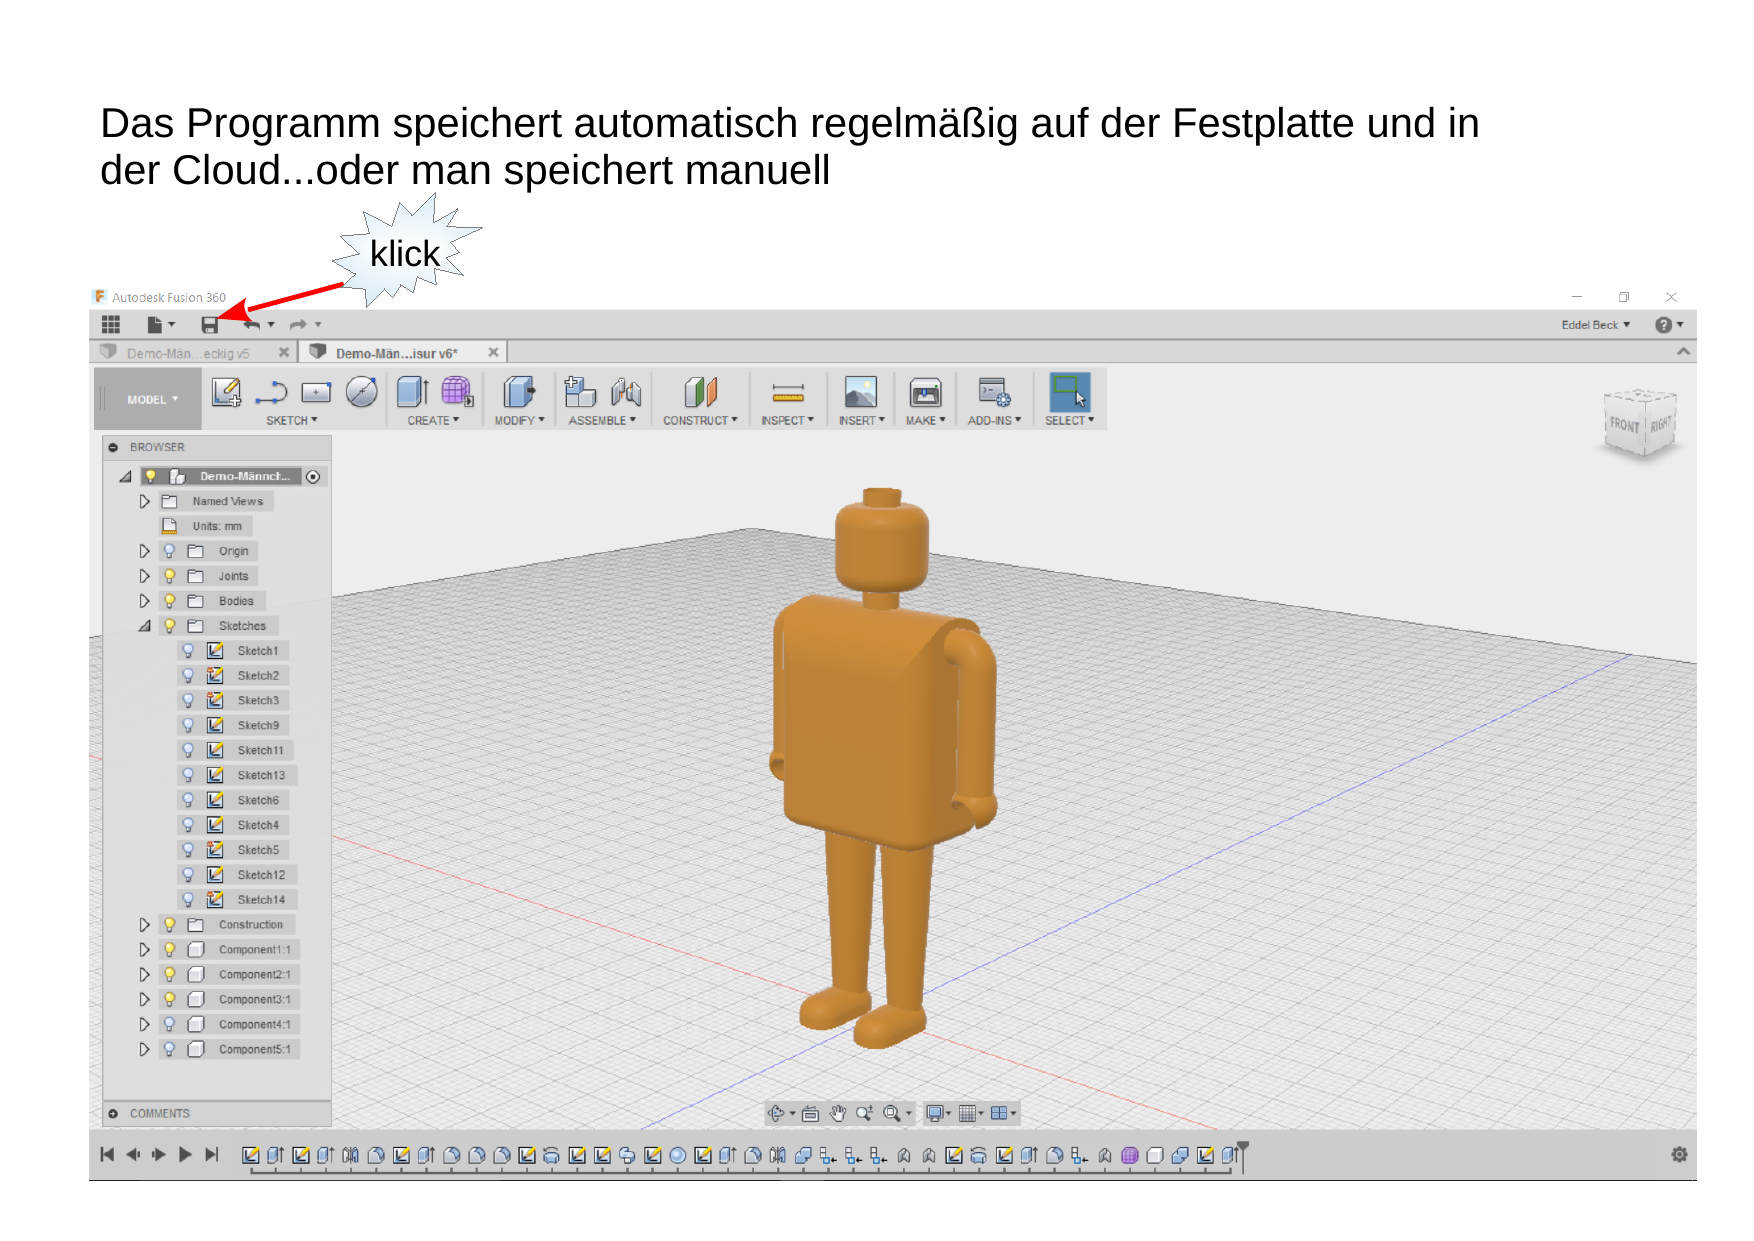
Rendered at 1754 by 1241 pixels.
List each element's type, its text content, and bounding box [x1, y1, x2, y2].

title Das Programm speichert automatisch regelmäßig auf der Festplatte und in der Cloud...oder man speichert manuell [100, 99, 1539, 194]
text_box klick [355, 226, 460, 283]
text_box [340, 234, 355, 250]
text_box [460, 227, 483, 238]
text_box [332, 254, 416, 308]
picture [89, 285, 1697, 1182]
text_box [363, 192, 458, 226]
